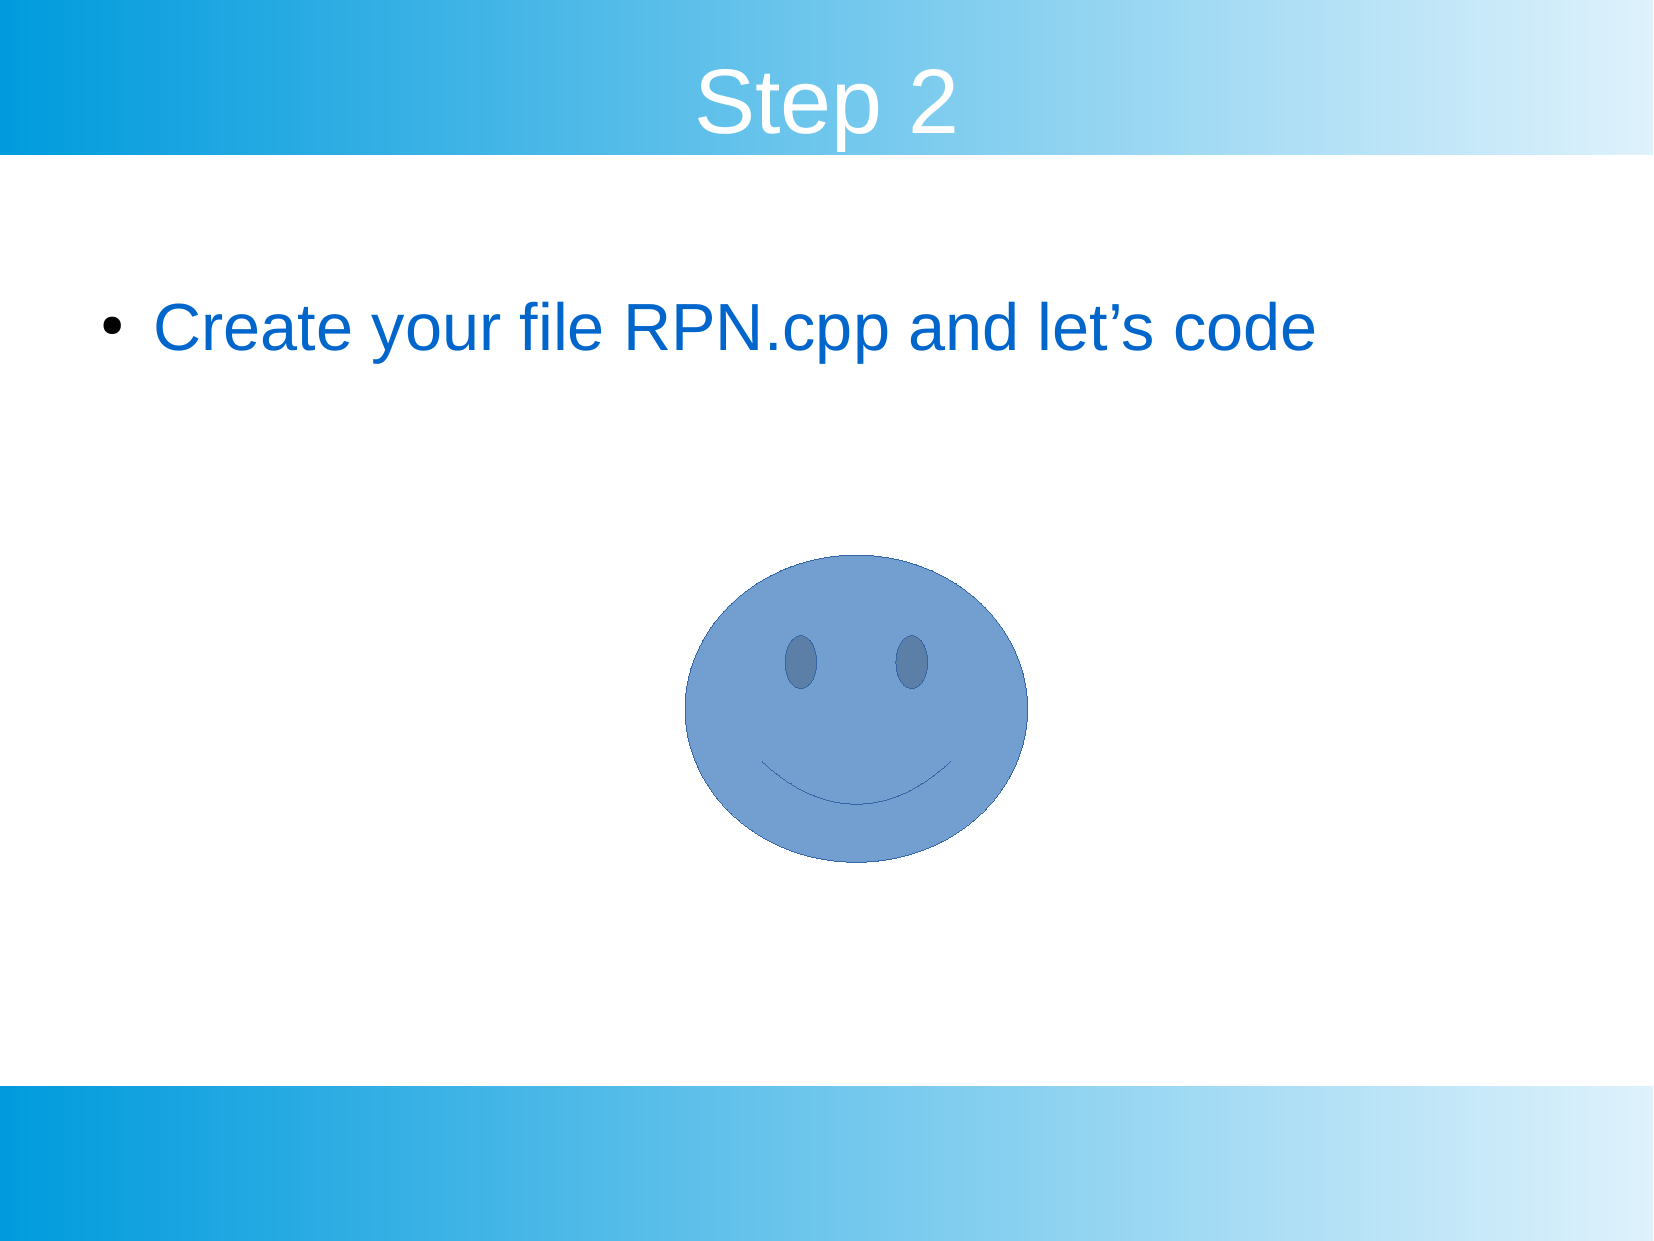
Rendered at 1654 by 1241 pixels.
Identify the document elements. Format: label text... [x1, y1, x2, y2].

text_box [685, 555, 1028, 863]
list Create your file RPN.cpp and let’s code [82, 290, 1571, 1010]
title Step 2 [82, 49, 1571, 155]
